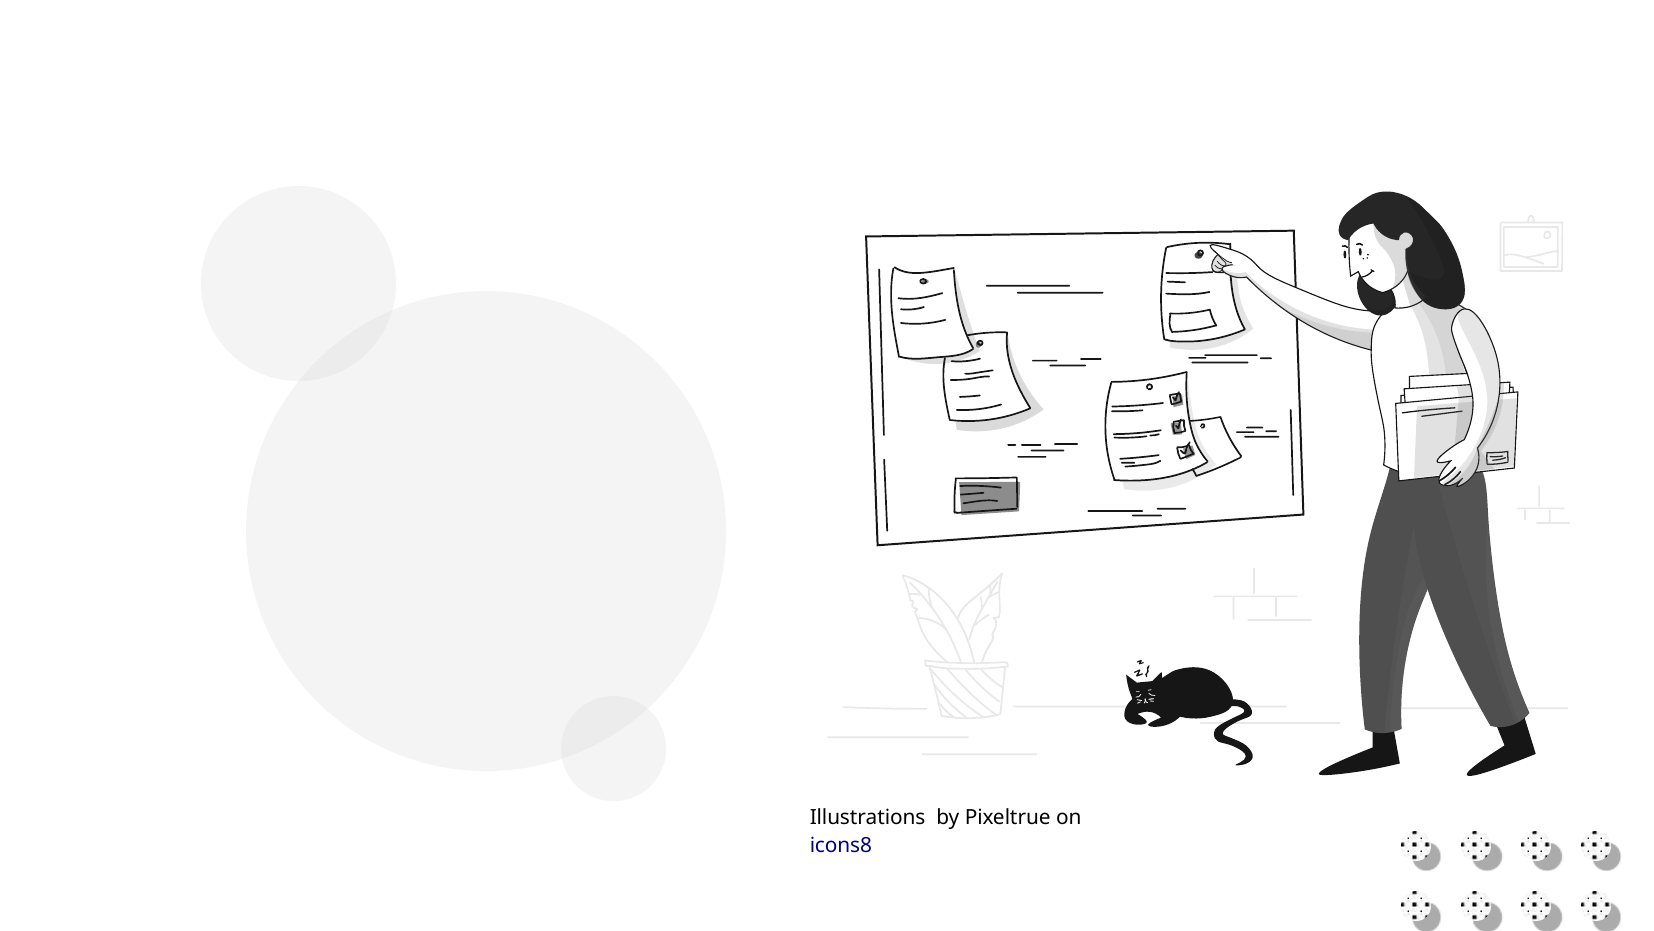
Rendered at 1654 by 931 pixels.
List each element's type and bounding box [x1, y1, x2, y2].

picture [1400, 891, 1432, 922]
picture [1461, 890, 1492, 922]
picture [1580, 890, 1612, 922]
picture [1520, 831, 1552, 862]
picture [1460, 830, 1492, 862]
picture [1400, 830, 1432, 862]
picture [1581, 830, 1612, 862]
picture [1520, 890, 1552, 922]
